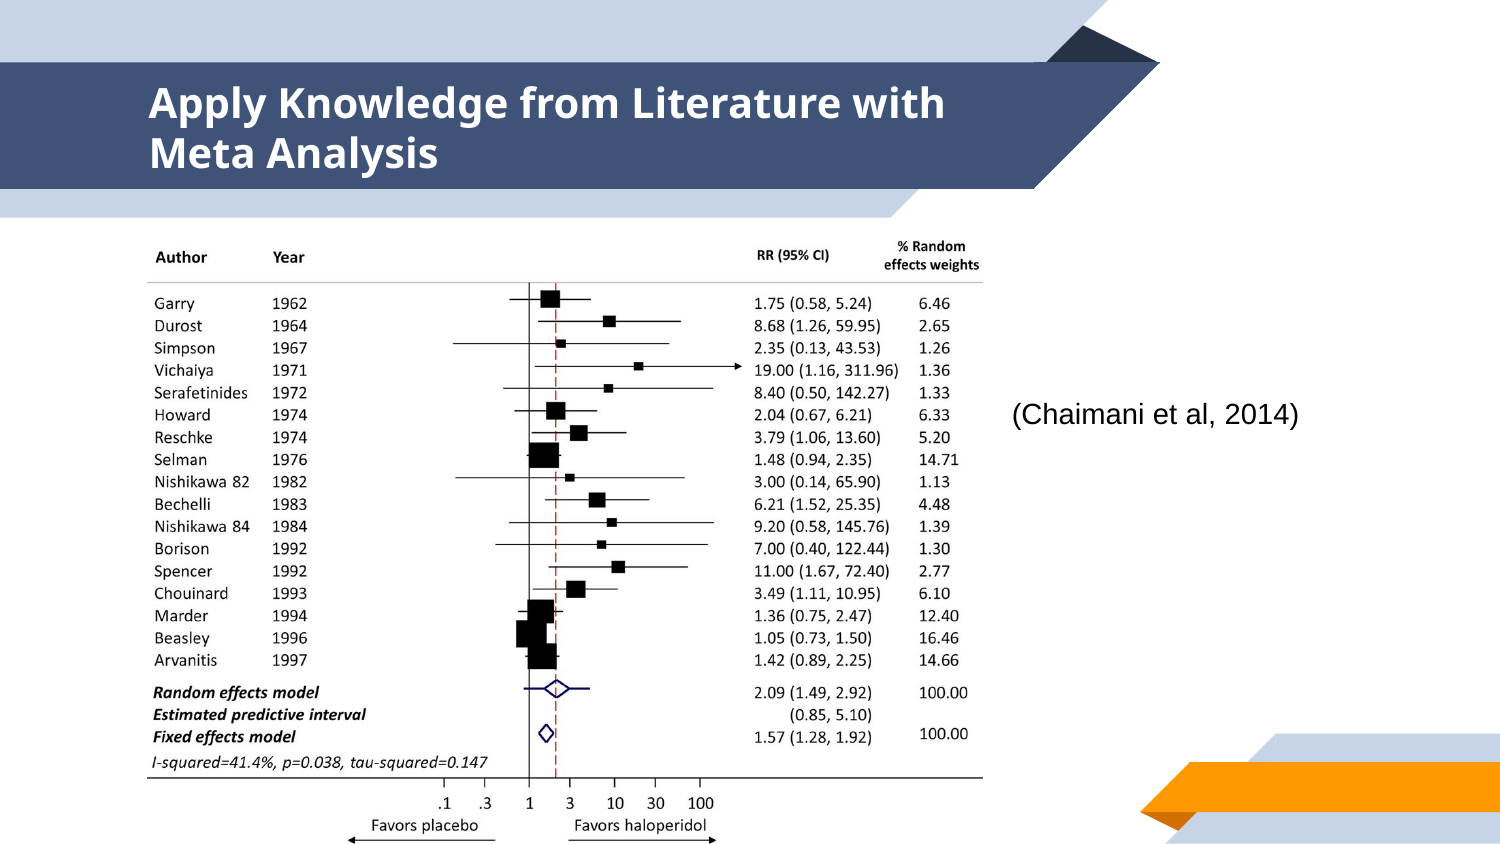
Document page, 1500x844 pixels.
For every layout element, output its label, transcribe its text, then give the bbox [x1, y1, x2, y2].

title Apply Knowledge from Literature with Meta Analysis [133, 64, 1038, 190]
text_box (Chaimani et al, 2014) [996, 166, 1490, 659]
picture [147, 240, 983, 844]
